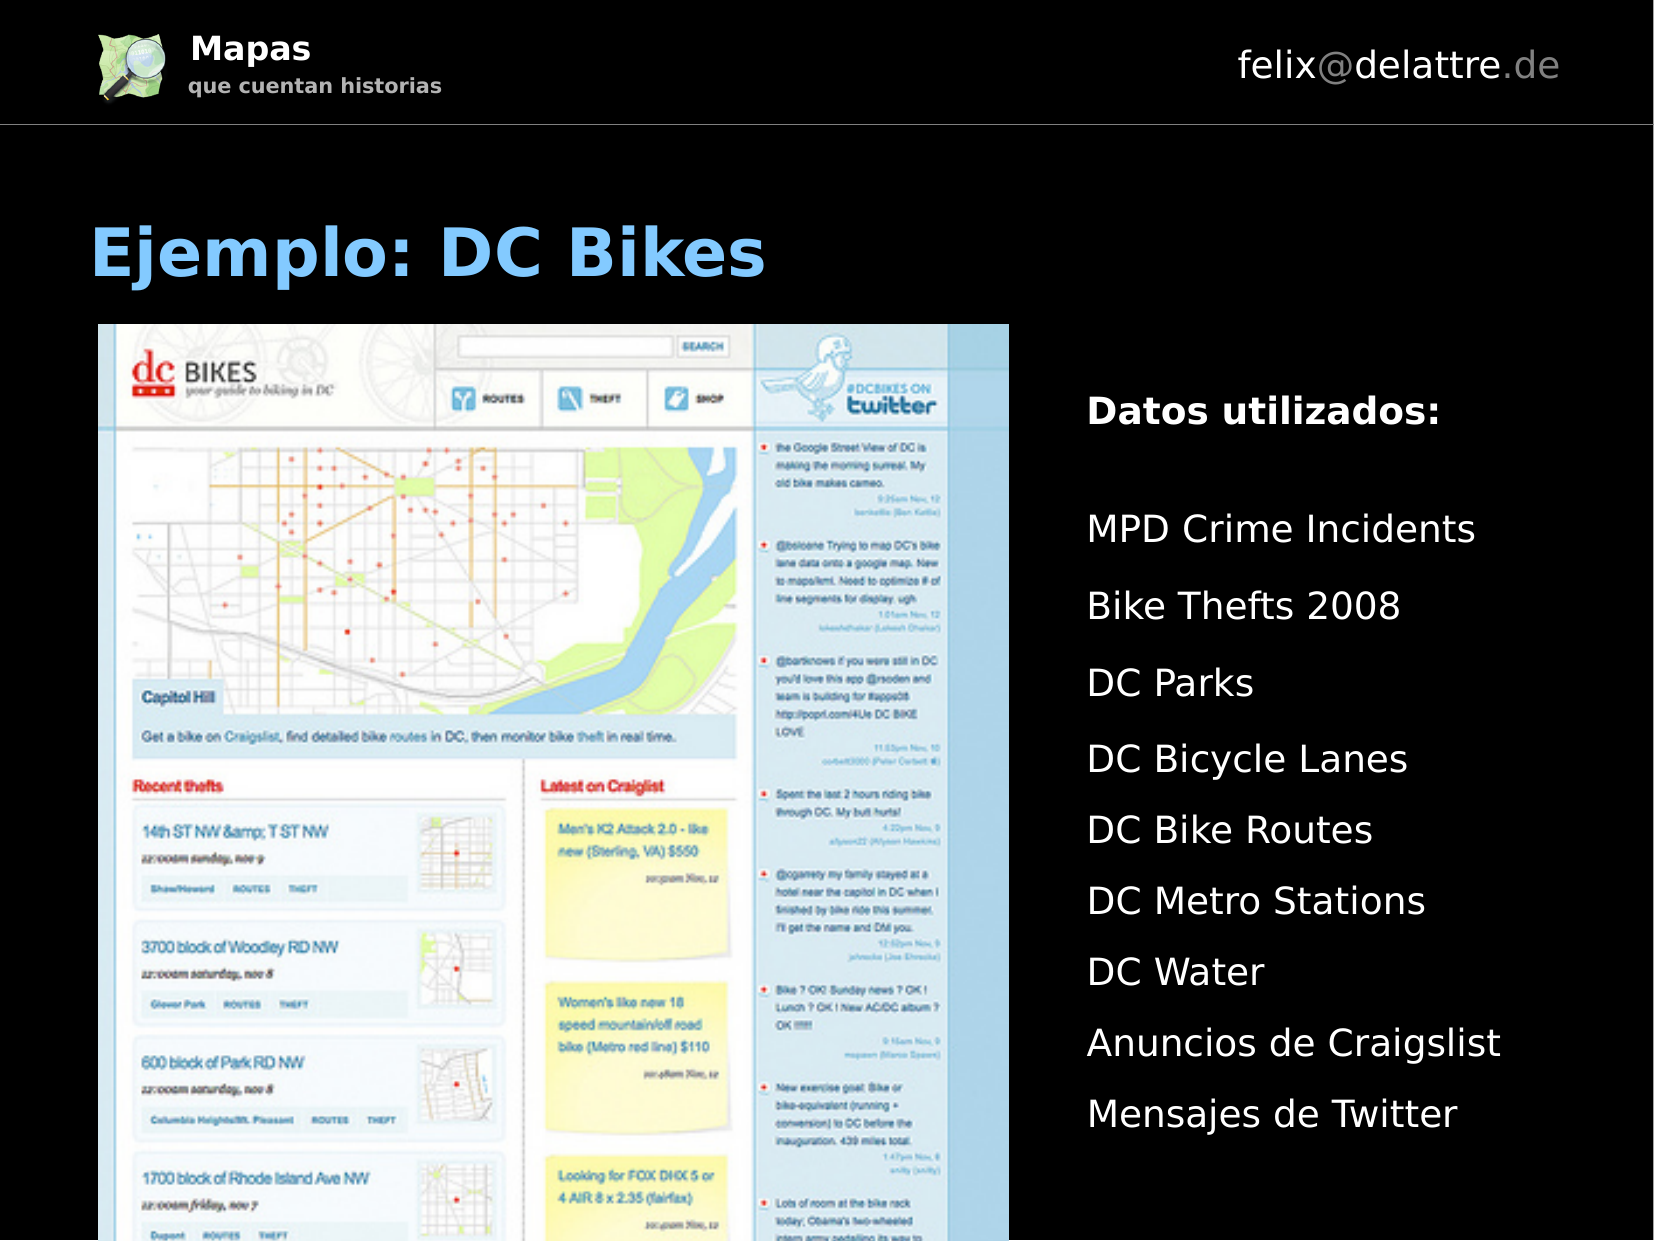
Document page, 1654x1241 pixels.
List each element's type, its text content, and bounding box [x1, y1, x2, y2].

text_box Anuncios de Craigslist [1071, 1014, 1584, 1087]
text_box DC Bike Routes [1071, 801, 1584, 872]
picture [95, 34, 169, 107]
text_box Bike Thefts 2008 [1071, 577, 1584, 650]
text_box Mensajes de Twitter [1072, 1085, 1584, 1158]
text_box Ejemplo: DC Bikes [65, 197, 793, 309]
picture [98, 324, 1009, 1241]
text_box DC Parks [1071, 653, 1584, 727]
text_box DC Water [1071, 943, 1584, 1014]
text_box MPD Crime Incidents [1071, 500, 1584, 573]
text_box DC Metro Stations [1071, 872, 1584, 943]
text_box Datos utilizados: [1071, 382, 1584, 455]
text_box DC Bicycle Lanes [1071, 730, 1584, 801]
